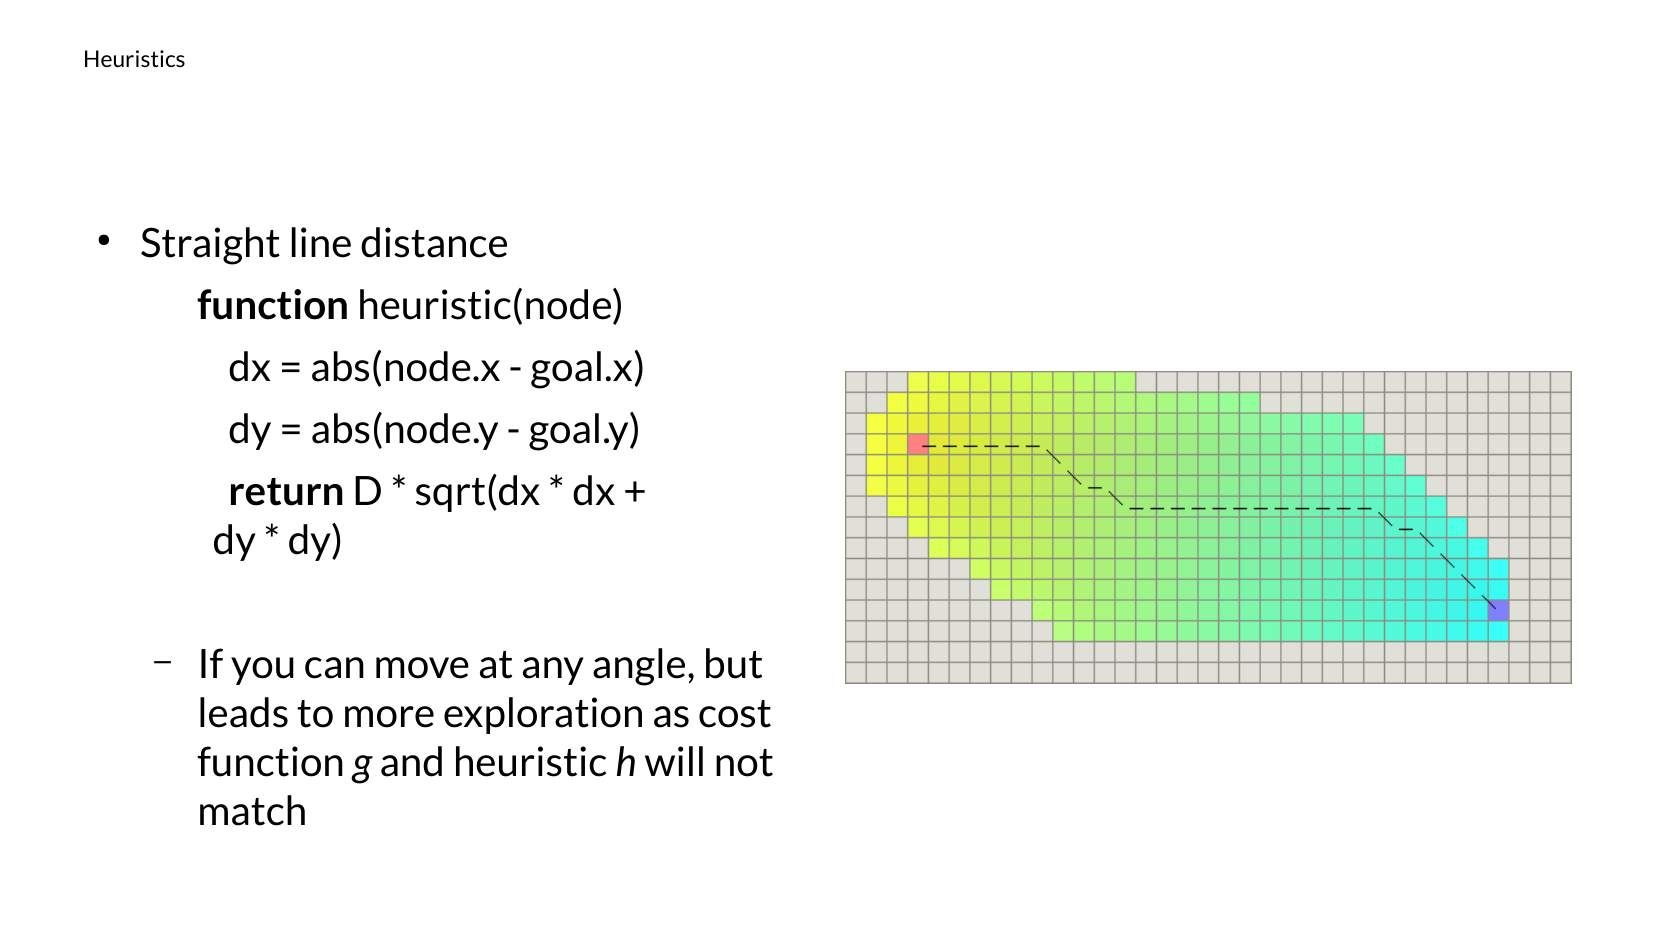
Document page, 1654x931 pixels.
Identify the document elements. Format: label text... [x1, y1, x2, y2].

picture [845, 367, 1572, 688]
list Straight line distance function heuristic(node) dx = abs(node.x - goal.x) dy = abs(node.y - goal.y) return D * sqrt(dx * dx + dy * dy) If you can move at any angle, but leads to more exploration as cost function g and heuristic h will not match [82, 217, 809, 839]
title Heuristics [83, 0, 1571, 119]
